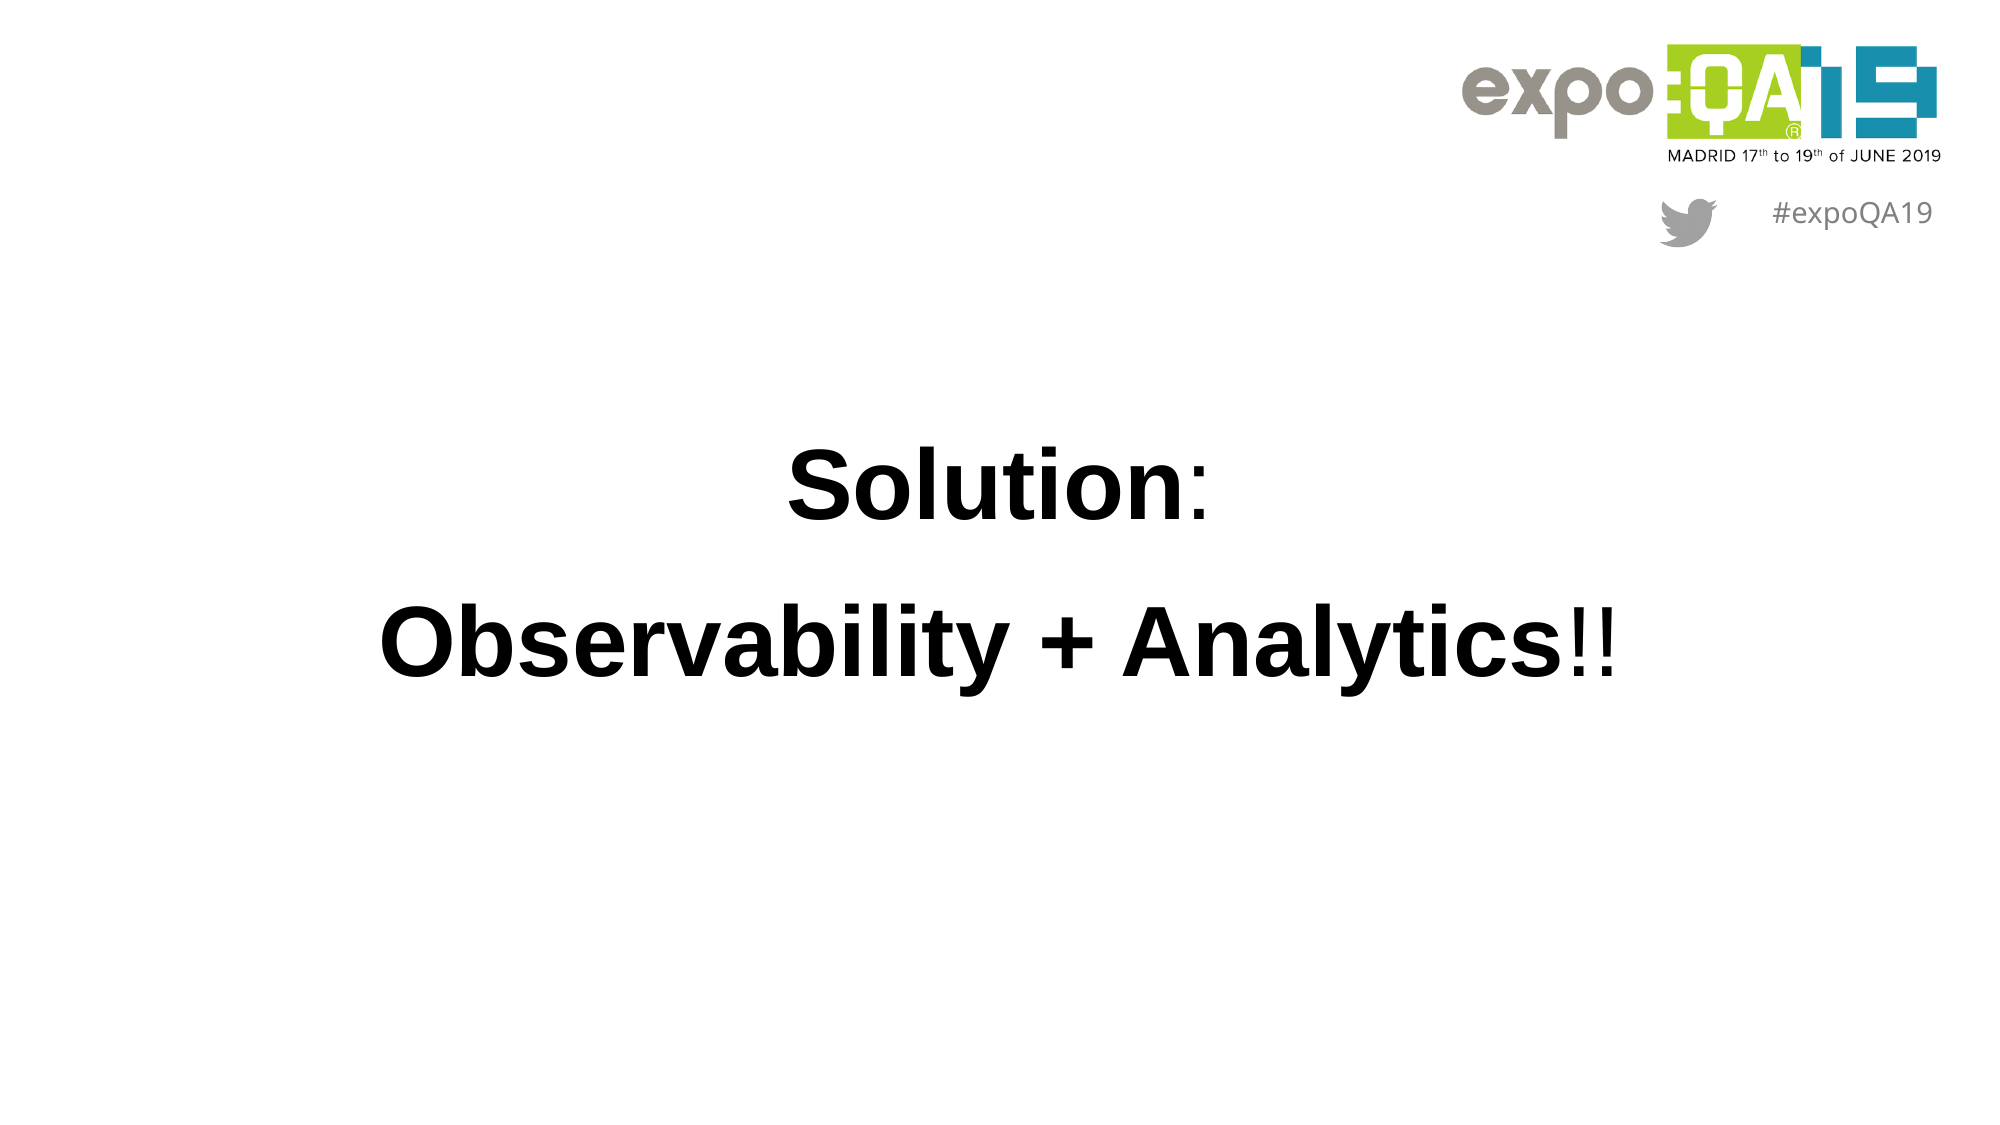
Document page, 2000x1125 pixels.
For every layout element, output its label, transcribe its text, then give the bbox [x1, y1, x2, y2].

picture [1429, 37, 1948, 165]
subtitle Solution: Observability + Analytics!! [137, 59, 1862, 1068]
